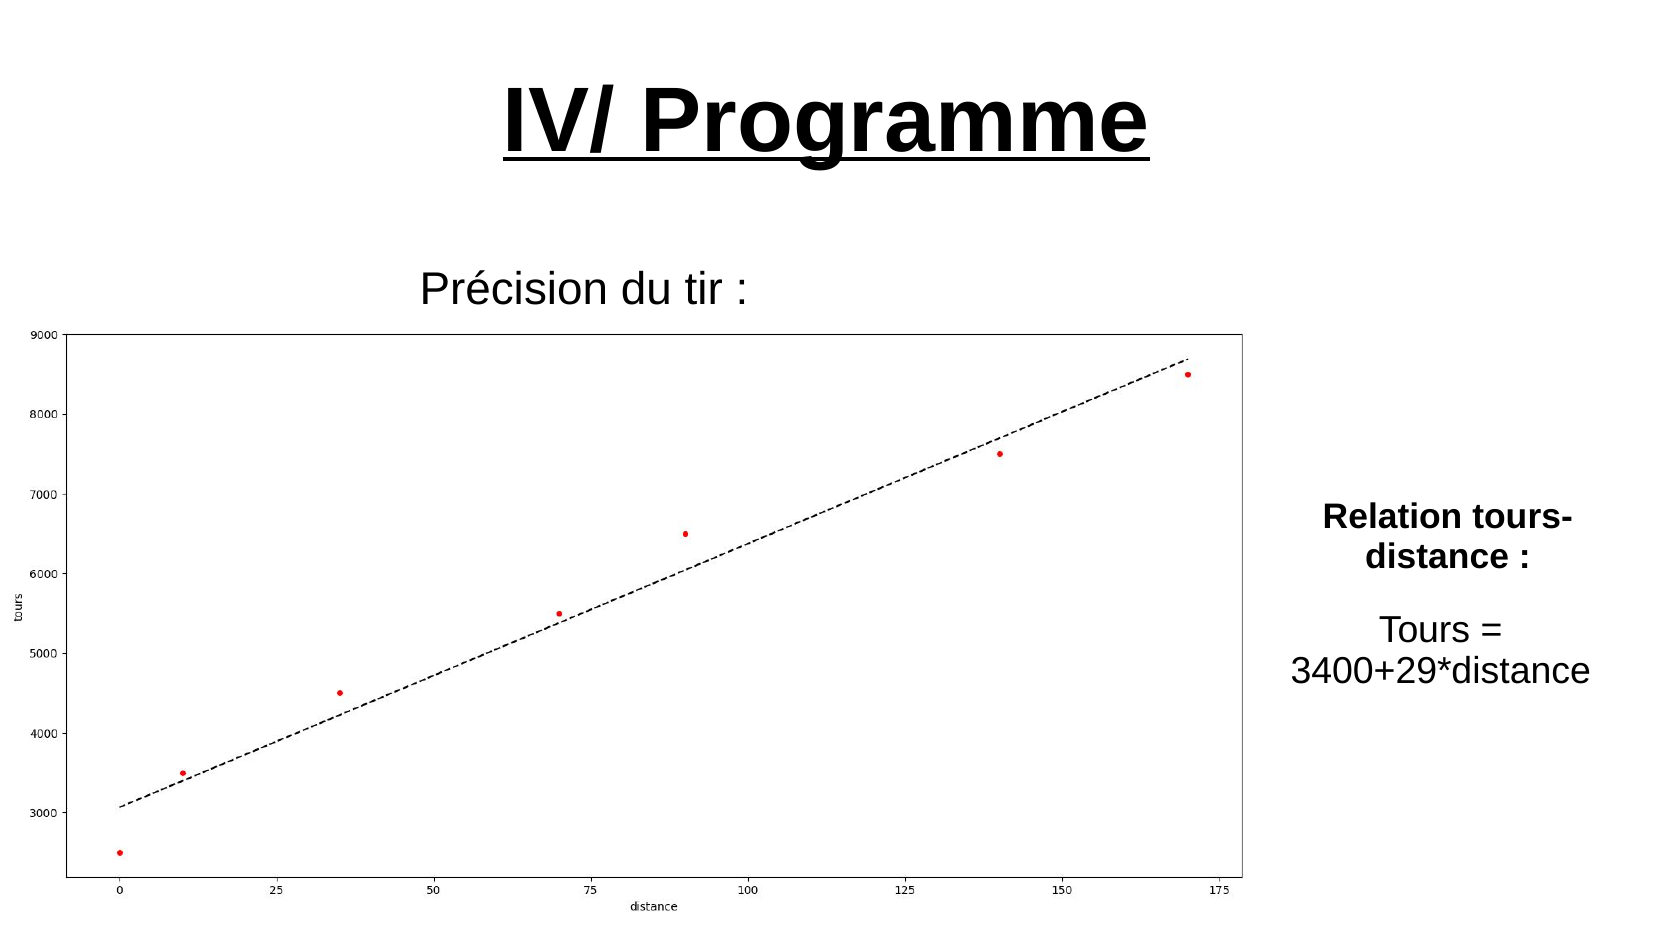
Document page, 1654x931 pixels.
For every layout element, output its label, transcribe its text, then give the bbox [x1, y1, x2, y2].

text_box Tours = 3400+29*distance [1239, 600, 1643, 703]
picture [0, 326, 1337, 921]
text_box Relation tours-distance : [1253, 489, 1643, 587]
text_box Précision du tir : [403, 255, 765, 324]
title IV/ Programme [82, 37, 1571, 193]
